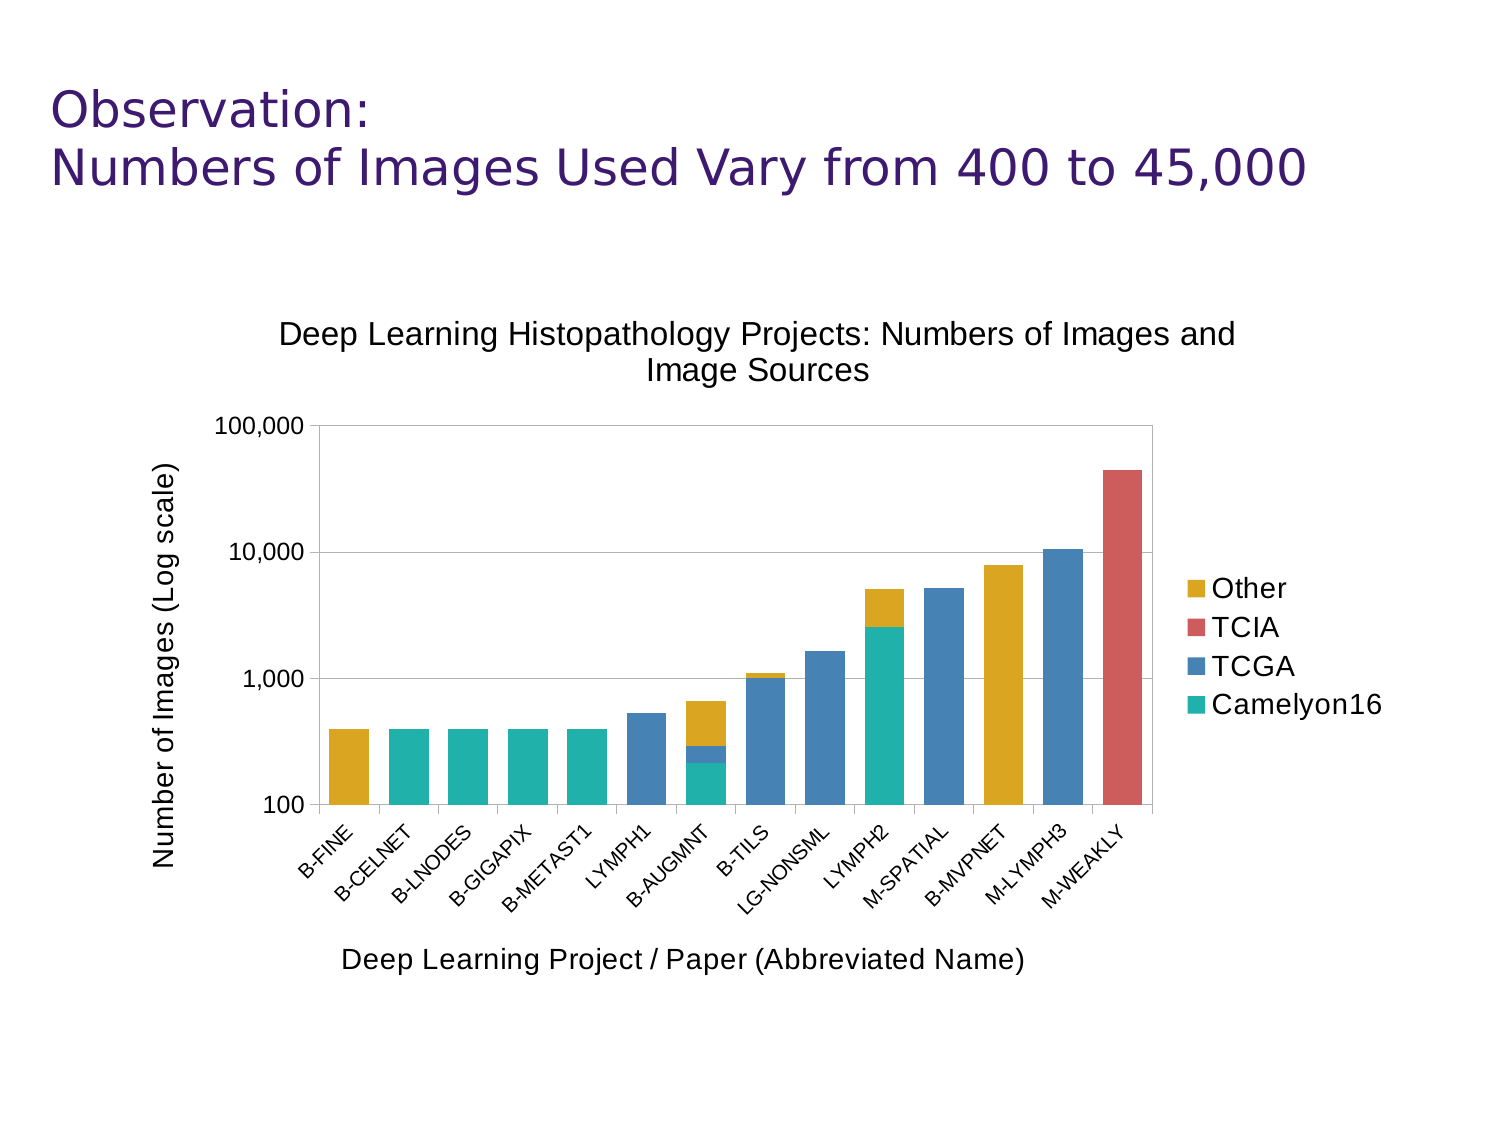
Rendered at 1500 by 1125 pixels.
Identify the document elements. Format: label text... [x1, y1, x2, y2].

chart [111, 283, 1406, 1010]
title Observation: Numbers of Images Used Vary from 400 to 45,000 [50, 45, 1465, 233]
